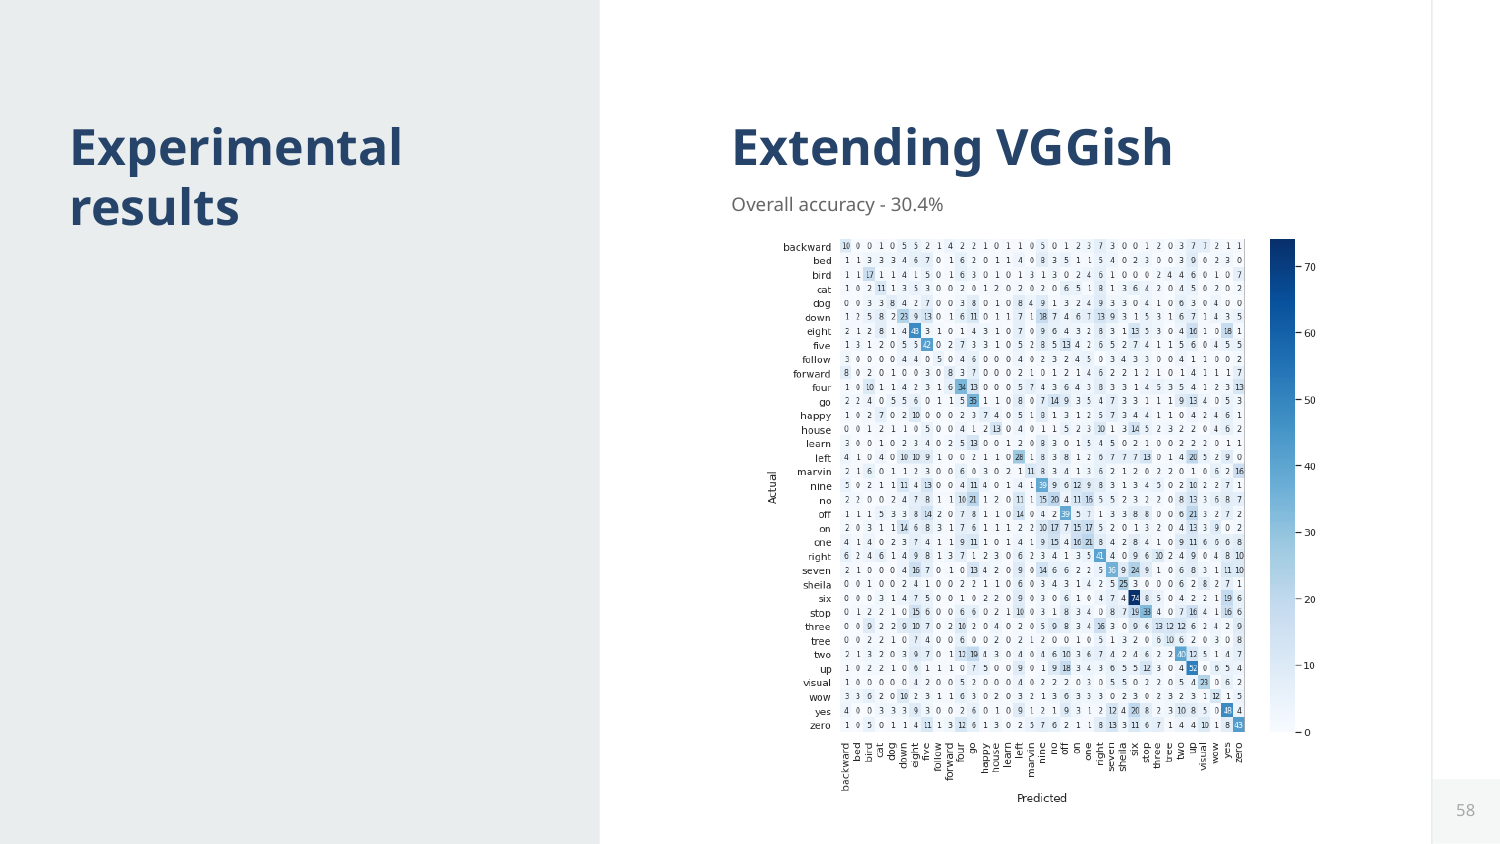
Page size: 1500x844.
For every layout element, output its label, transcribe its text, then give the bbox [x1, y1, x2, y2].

slide_number <number> [1400, 779, 1491, 844]
picture [761, 233, 1322, 811]
title Experimental results [54, 99, 491, 703]
title Extending VGGish [716, 99, 1366, 194]
list Overall accuracy - 30.4% [716, 173, 1313, 256]
